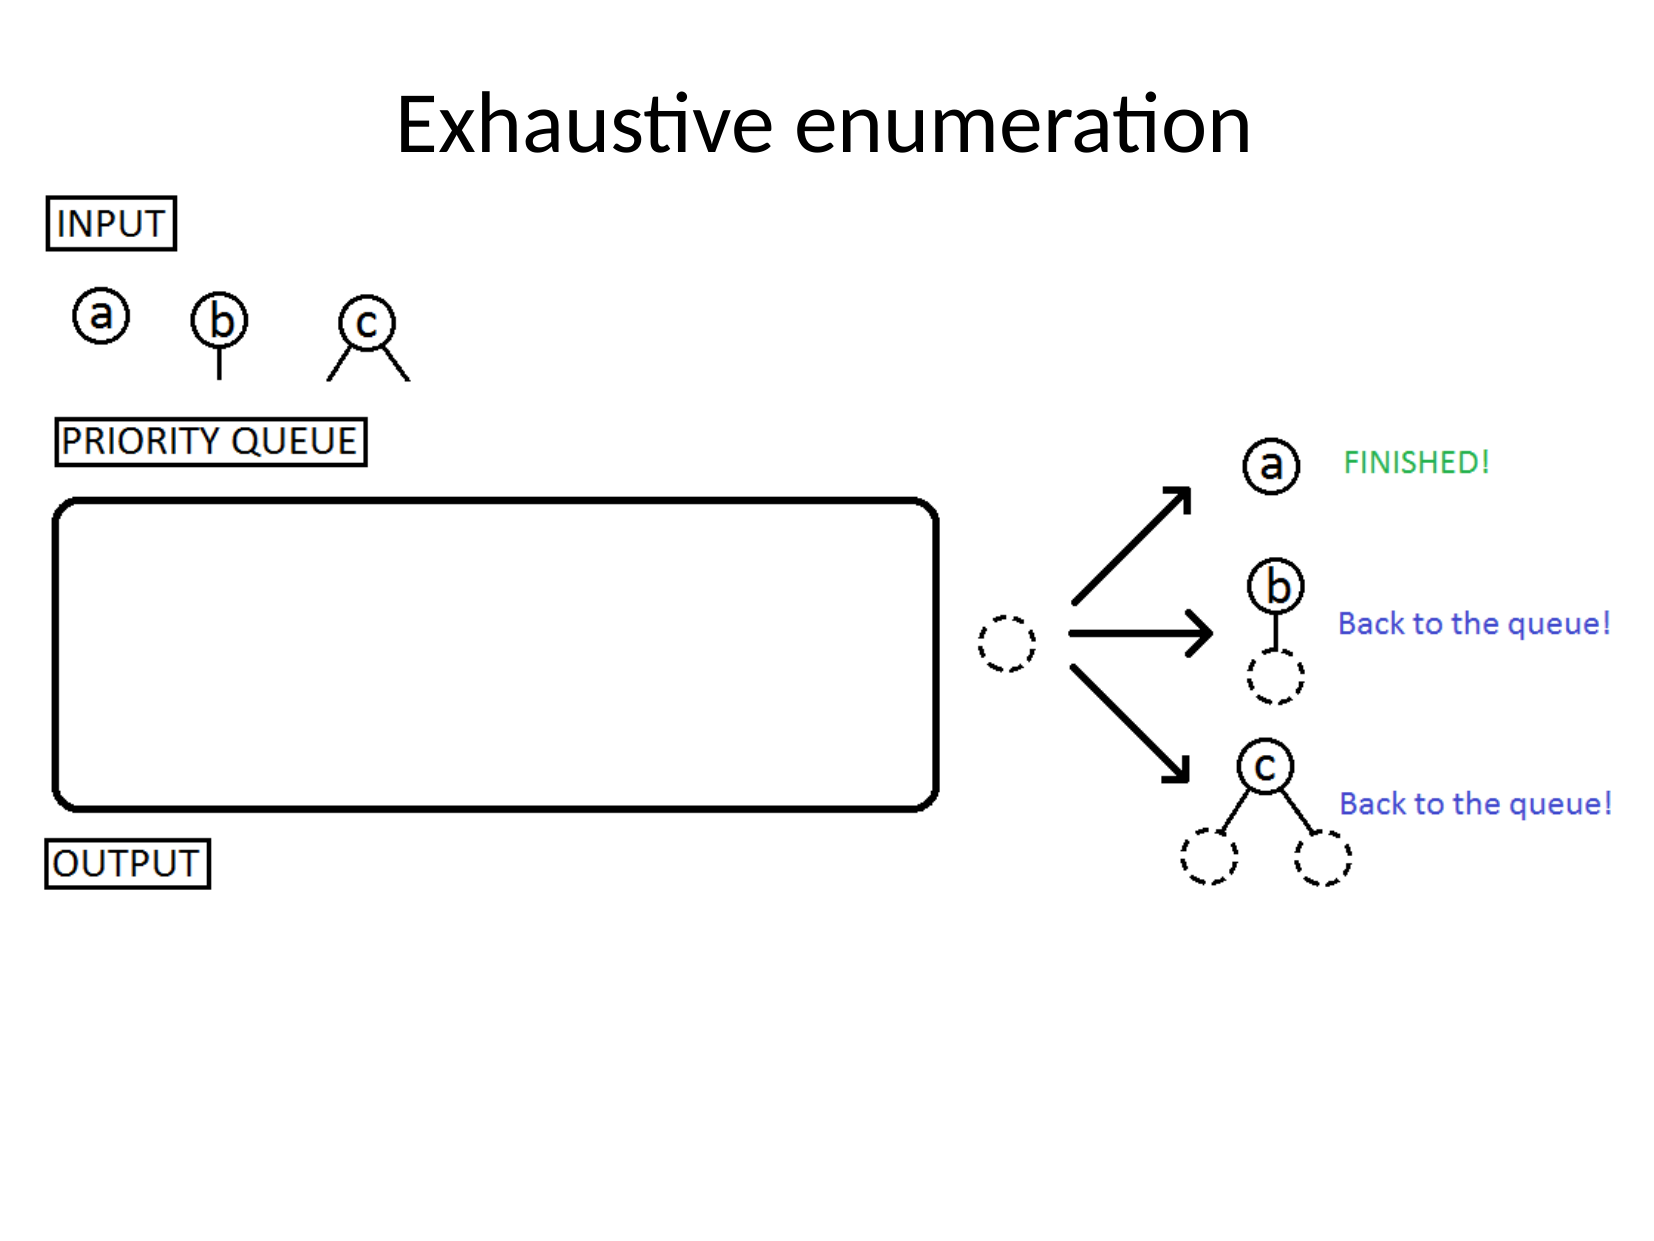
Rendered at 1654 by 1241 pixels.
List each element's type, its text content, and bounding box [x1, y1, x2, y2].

picture [9, 169, 1654, 1085]
title Exhaustive enumeration [45, 57, 1606, 203]
